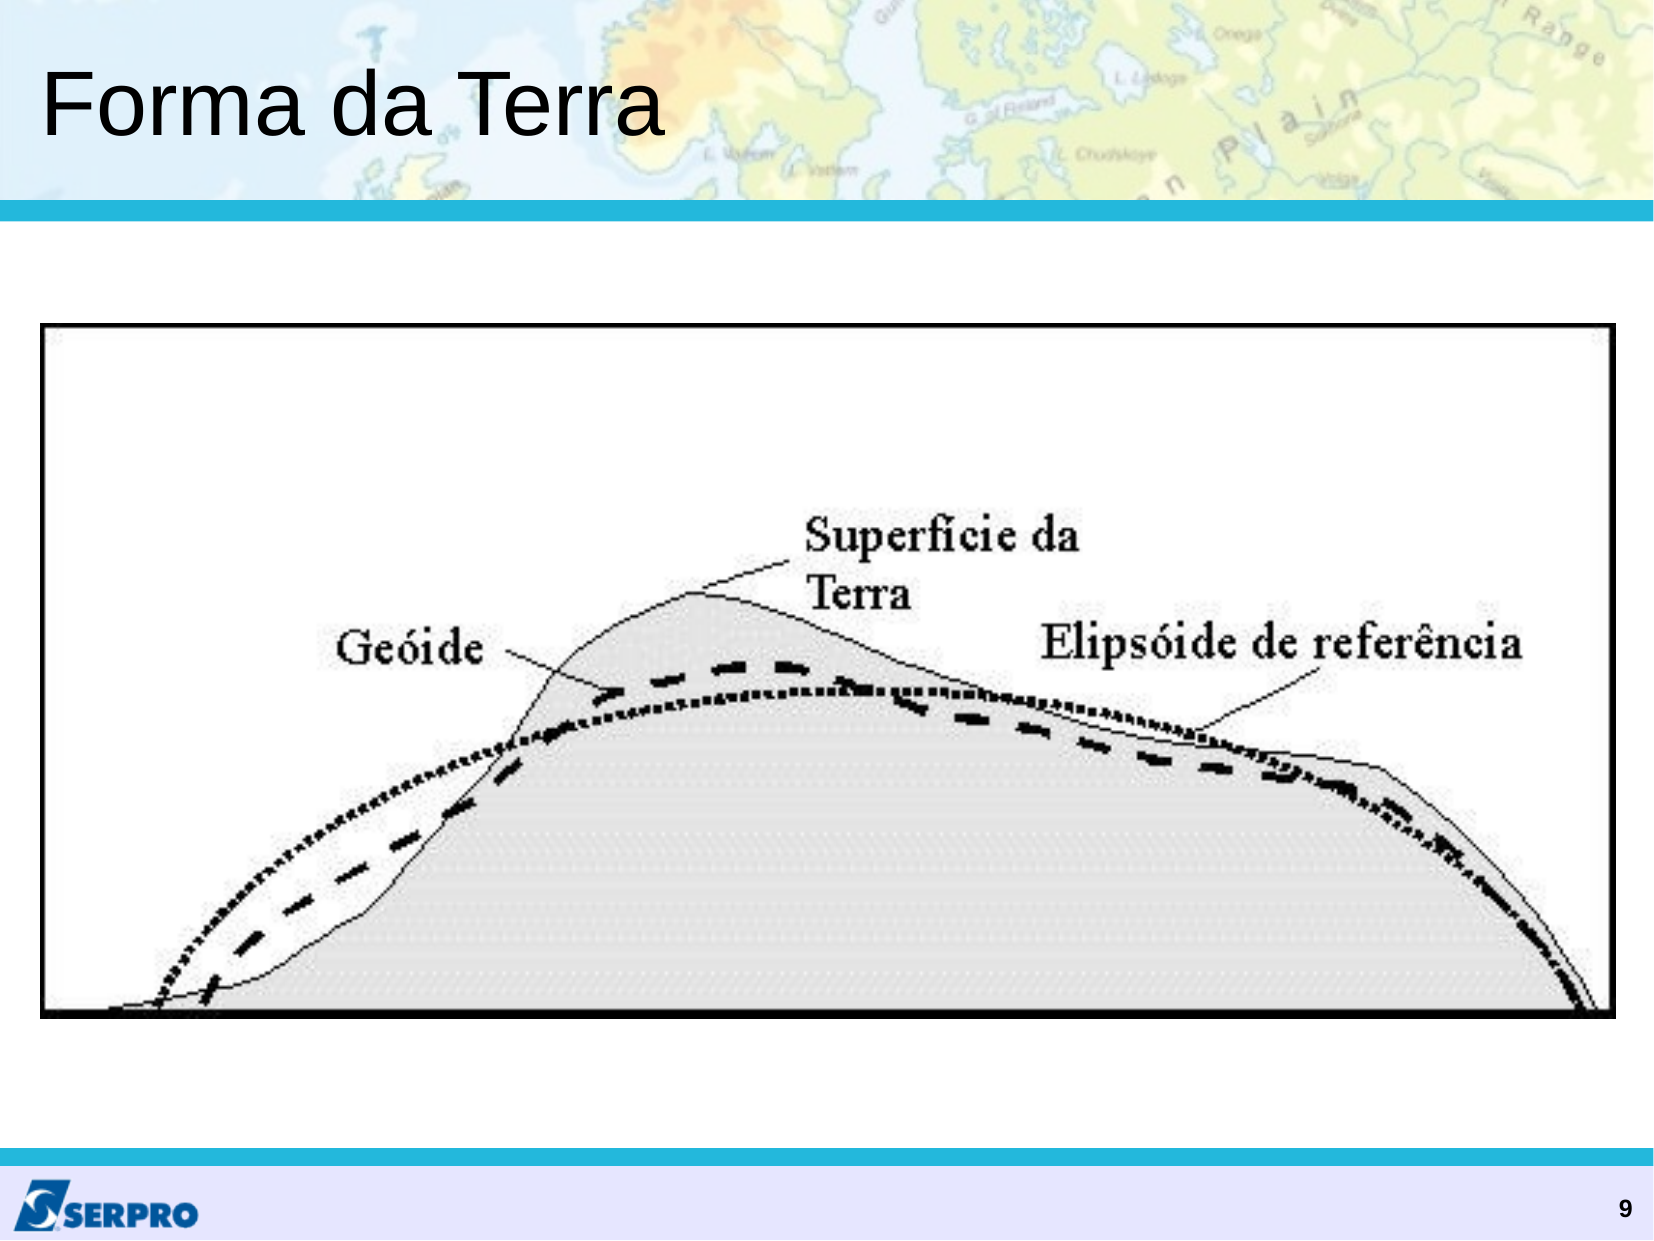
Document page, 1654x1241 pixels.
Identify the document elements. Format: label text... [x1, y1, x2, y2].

picture [10, 1177, 201, 1235]
title Forma da Terra [40, 49, 1614, 159]
picture [40, 323, 1616, 1019]
